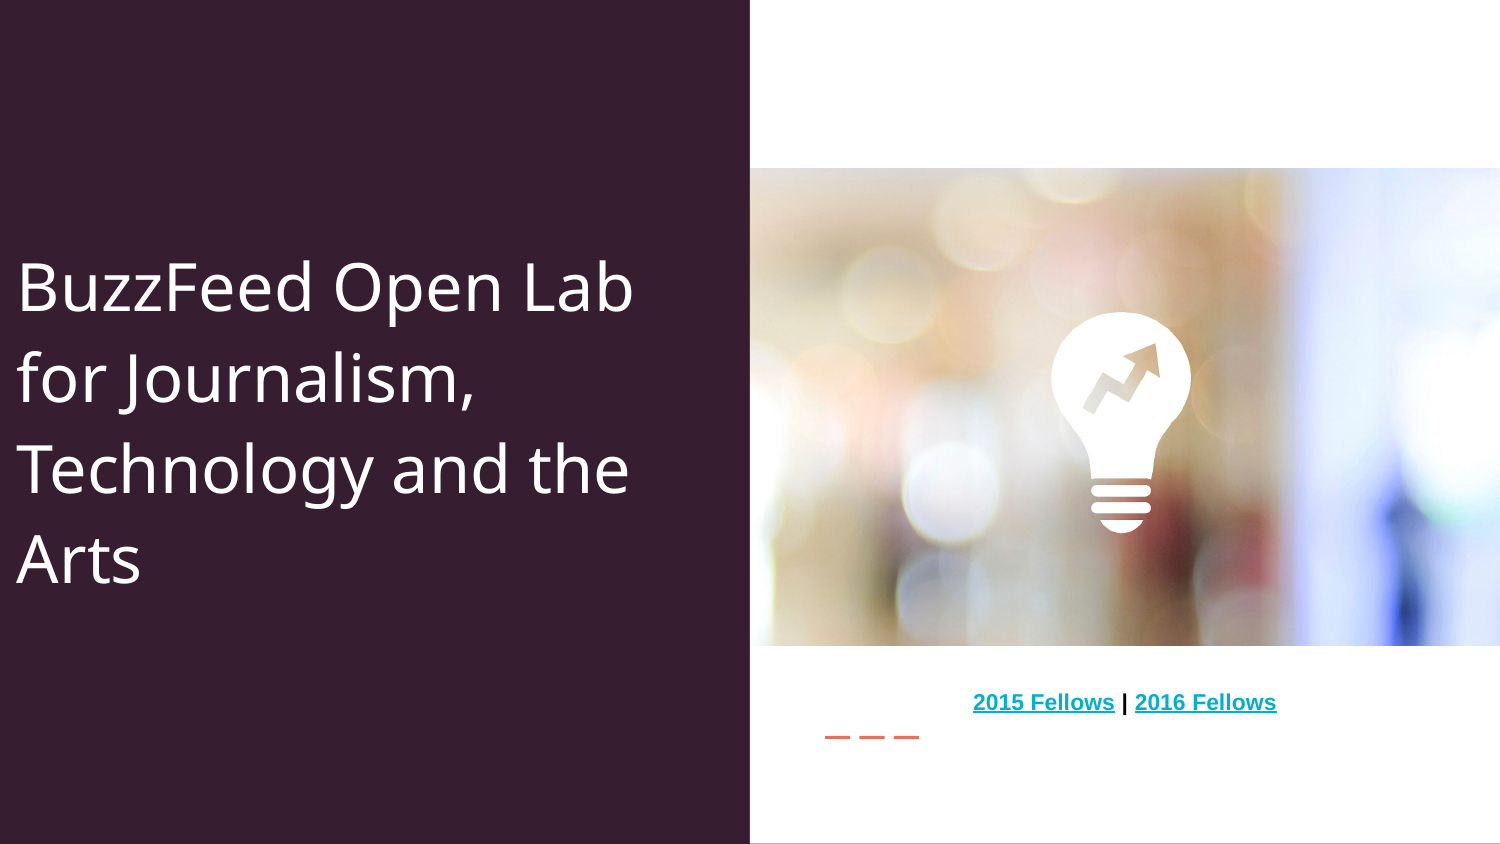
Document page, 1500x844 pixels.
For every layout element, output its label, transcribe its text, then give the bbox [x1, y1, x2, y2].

picture [750, 168, 1500, 646]
title BuzzFeed Open Lab for Journalism, Technology and the Arts [16, 99, 738, 744]
list 2015 Fellows | 2016 Fellows [810, 646, 1440, 725]
